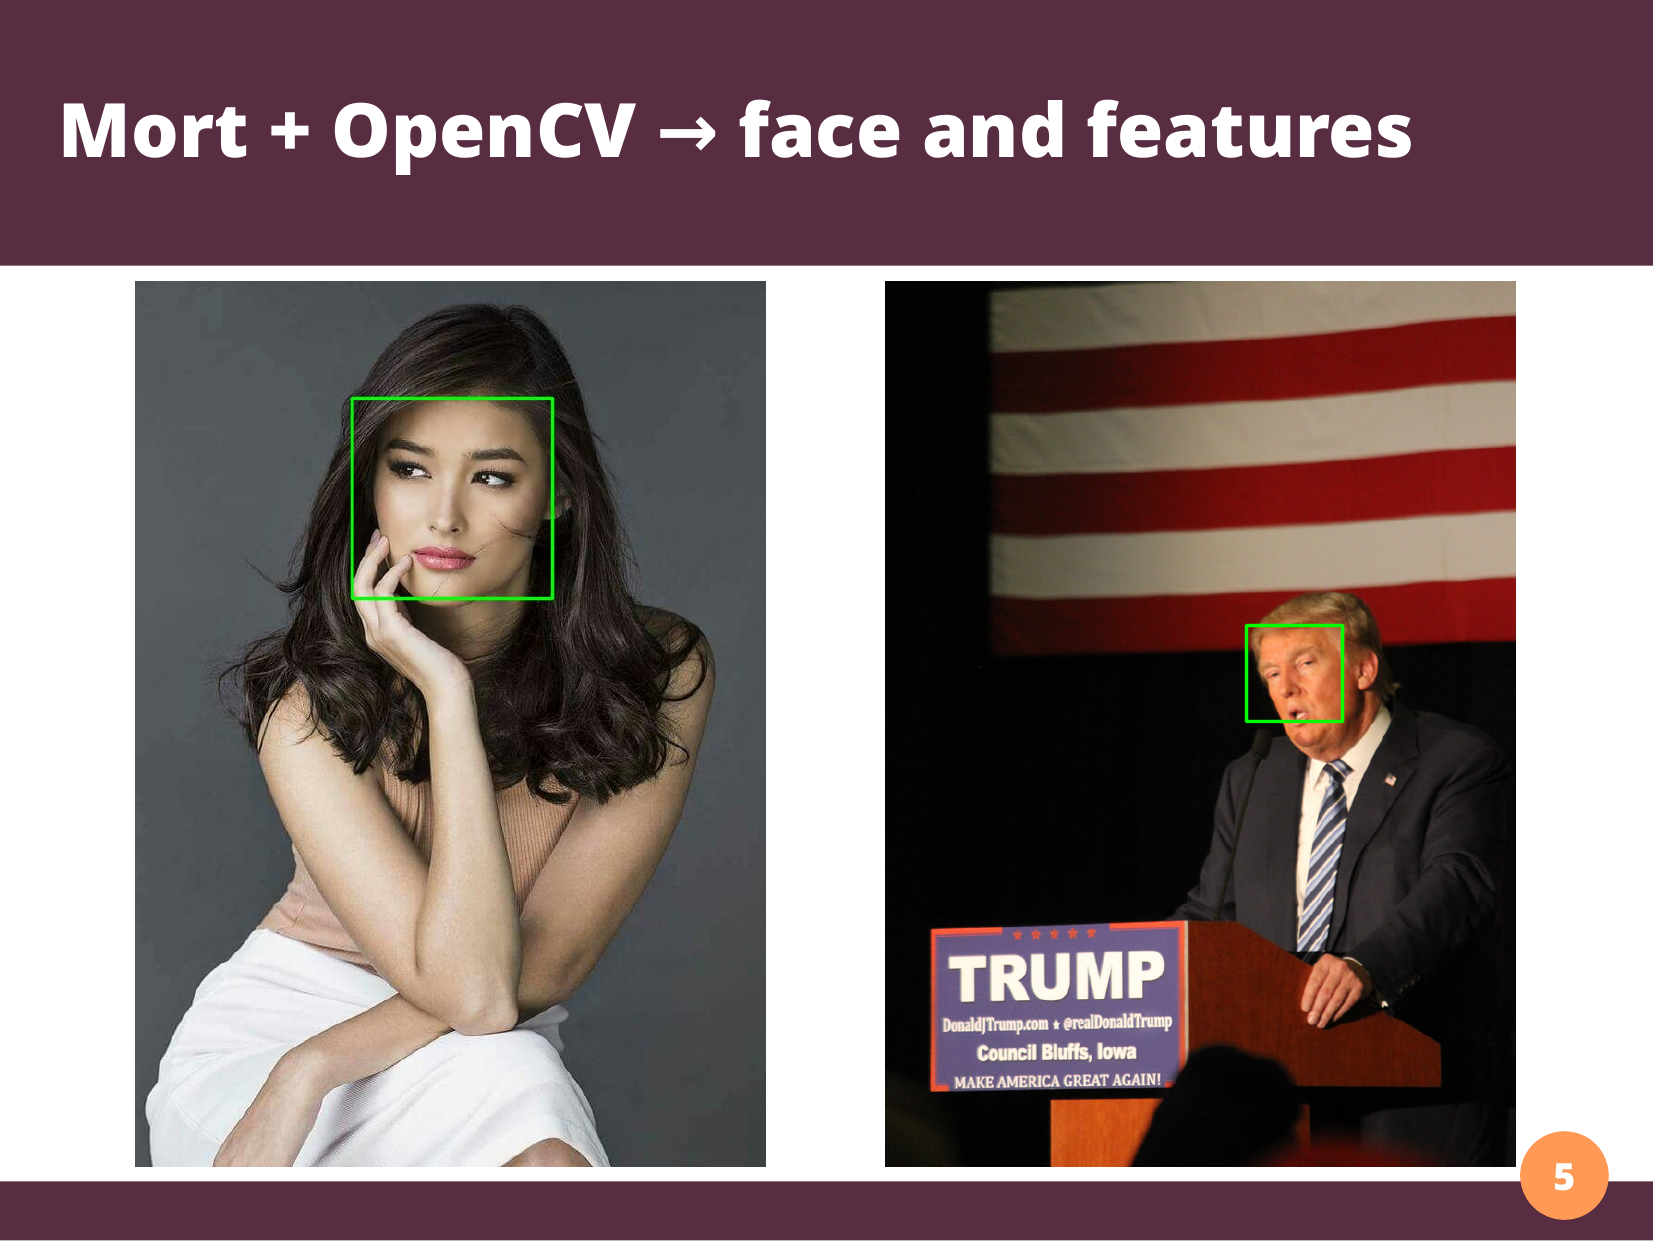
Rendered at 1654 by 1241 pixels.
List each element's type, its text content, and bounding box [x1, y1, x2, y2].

picture [135, 281, 766, 1167]
title Mort + OpenCV → face and features [58, 49, 1594, 207]
picture [885, 281, 1516, 1167]
